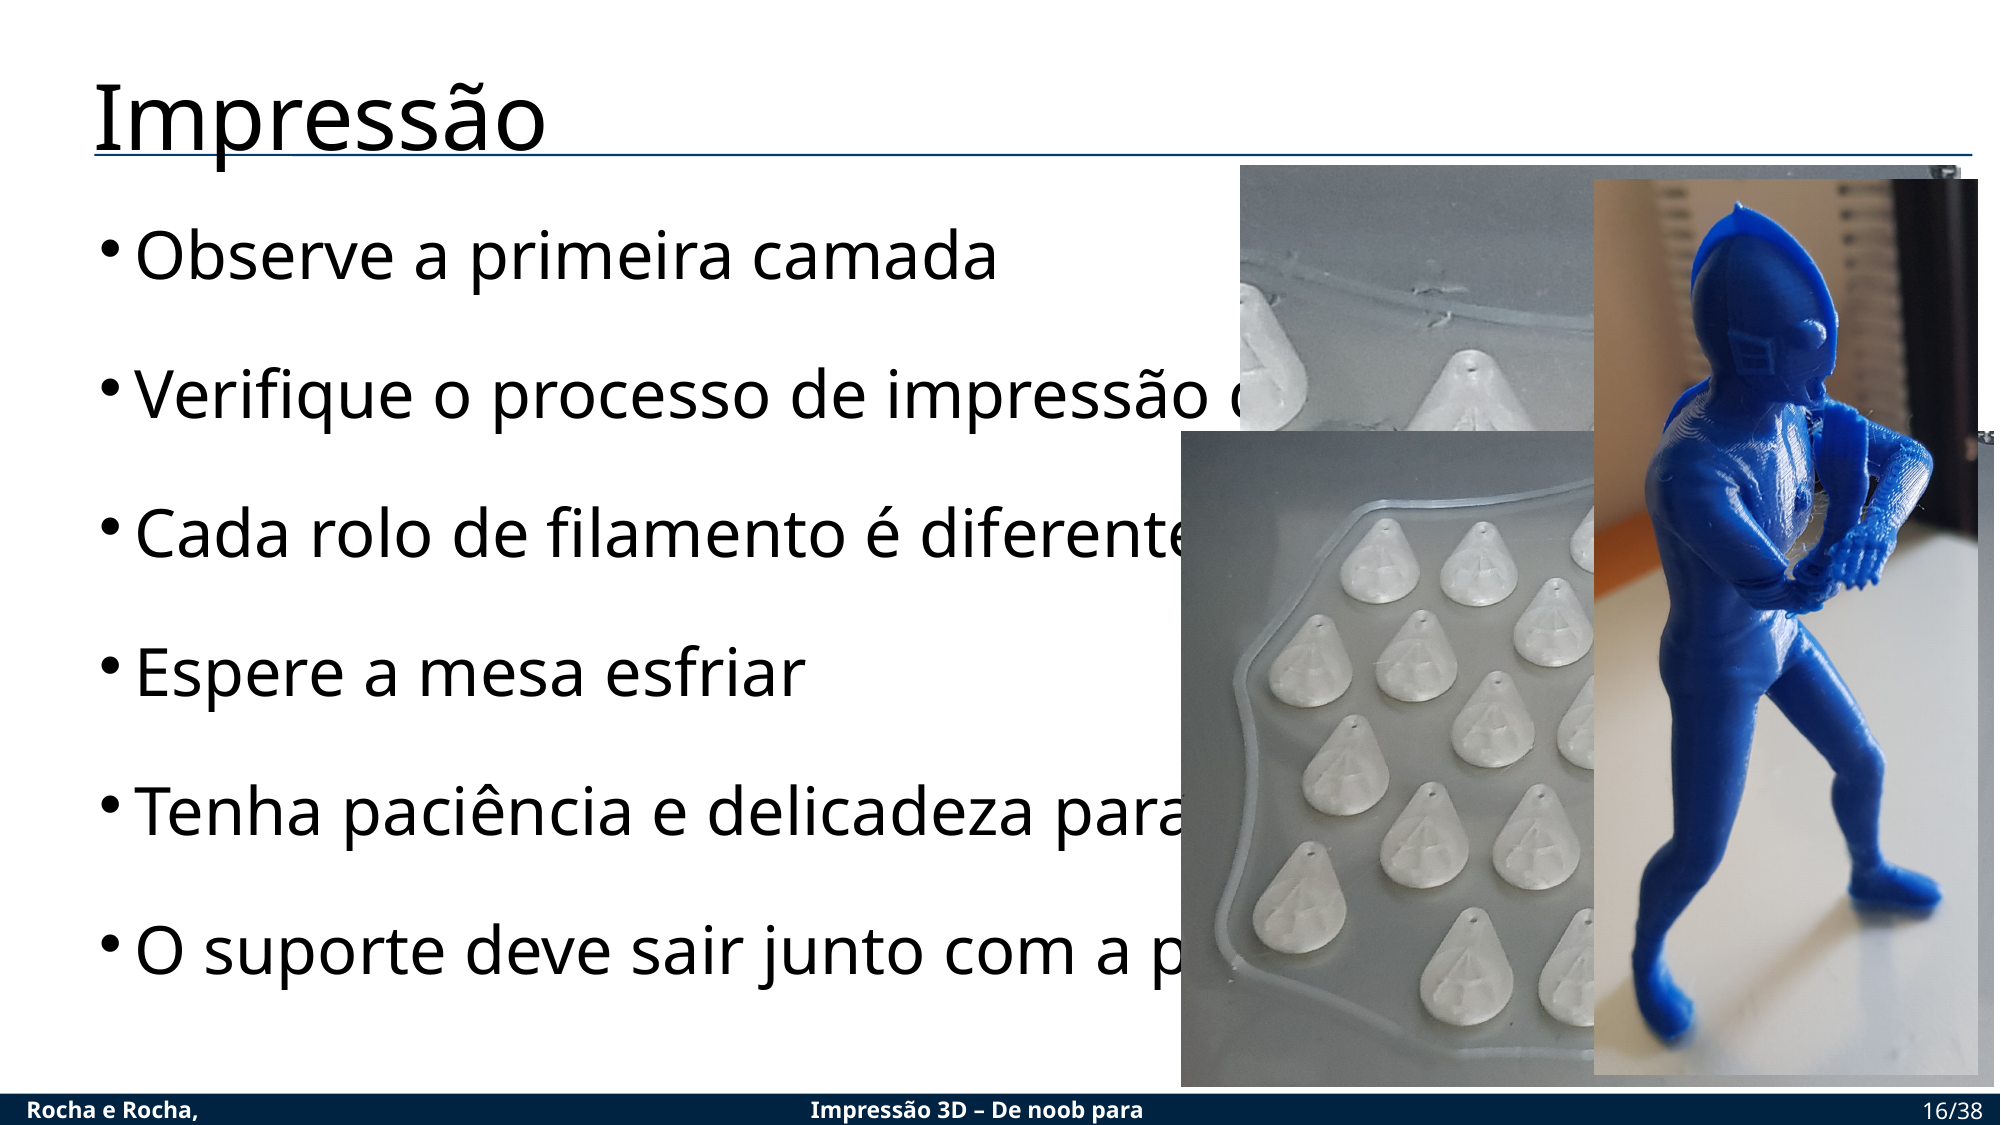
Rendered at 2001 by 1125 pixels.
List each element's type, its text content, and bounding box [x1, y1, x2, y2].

text_box Observe a primeira camada Verifique o processo de impressão de vez em quando Cada rolo de filamento é diferente do outro Espere a mesa esfriar Tenha paciência e delicadeza para retirar a peça O suporte deve sair junto com a peça [84, 205, 1240, 1034]
picture [1181, 165, 1994, 1087]
text_box Impressão [78, 12, 1804, 230]
